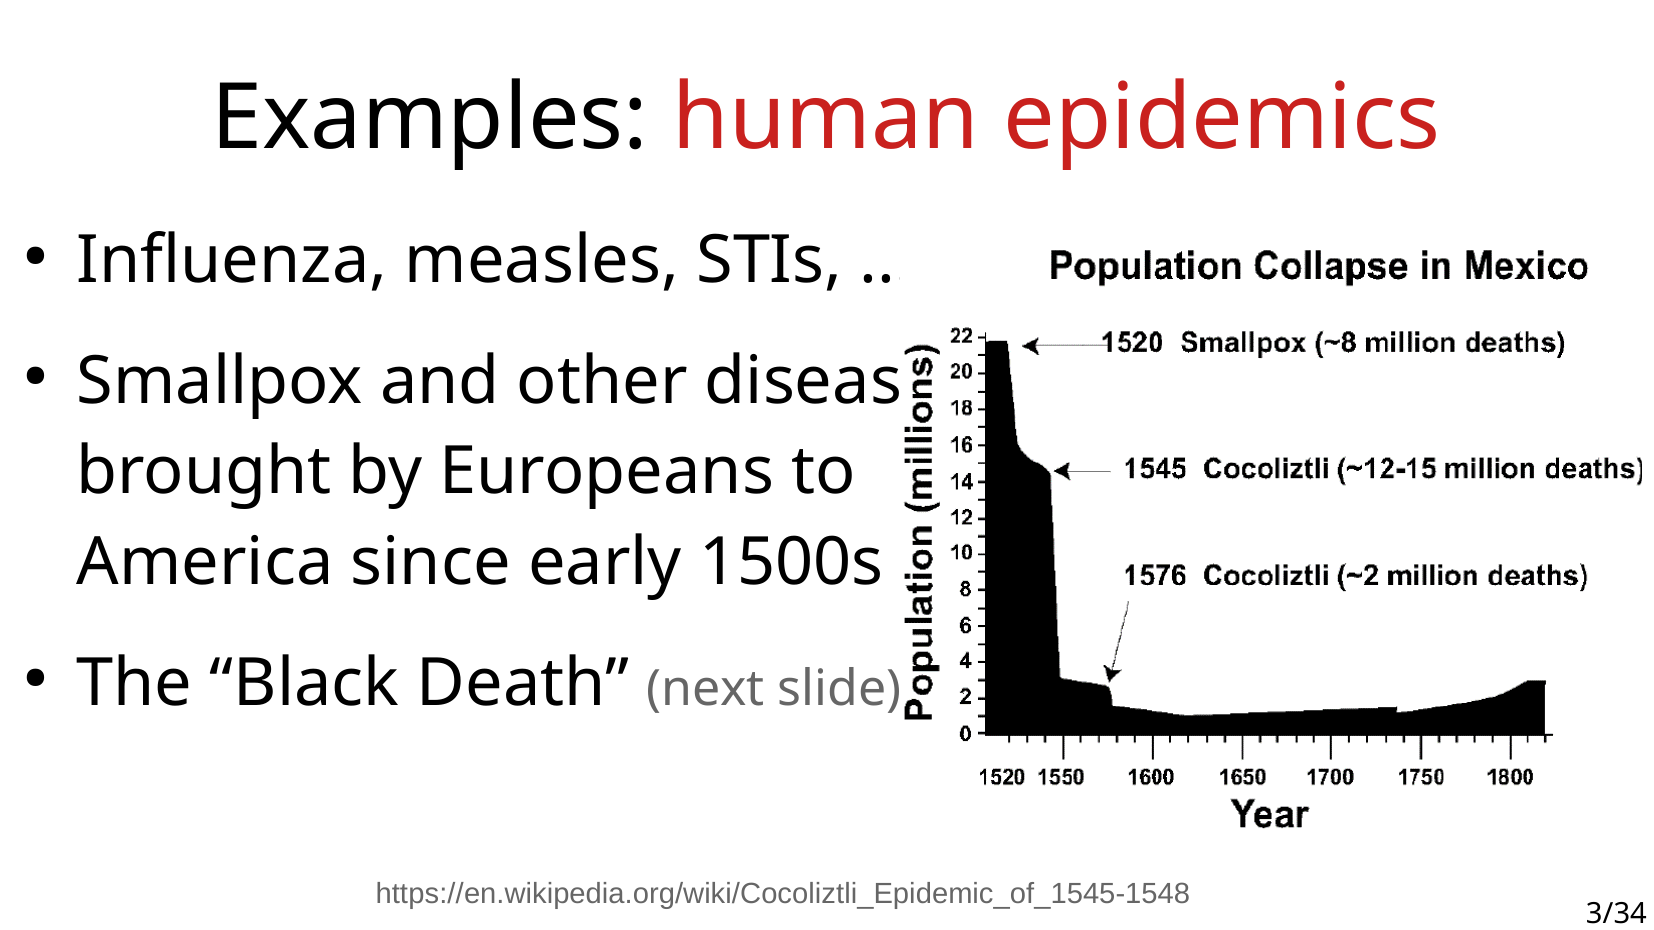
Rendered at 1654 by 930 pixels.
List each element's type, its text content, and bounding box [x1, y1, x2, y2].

picture [900, 249, 1642, 829]
text_box https://en.wikipedia.org/wiki/Cocoliztli_Epidemic_of_1545-1548 [180, 870, 1396, 921]
list Influenza, measles, STIs, ... Smallpox and other diseases brought by Europeans to America since early 1500s The “Black Death” (next slide) [5, 211, 976, 766]
title Examples: human epidemics [82, 1, 1571, 225]
